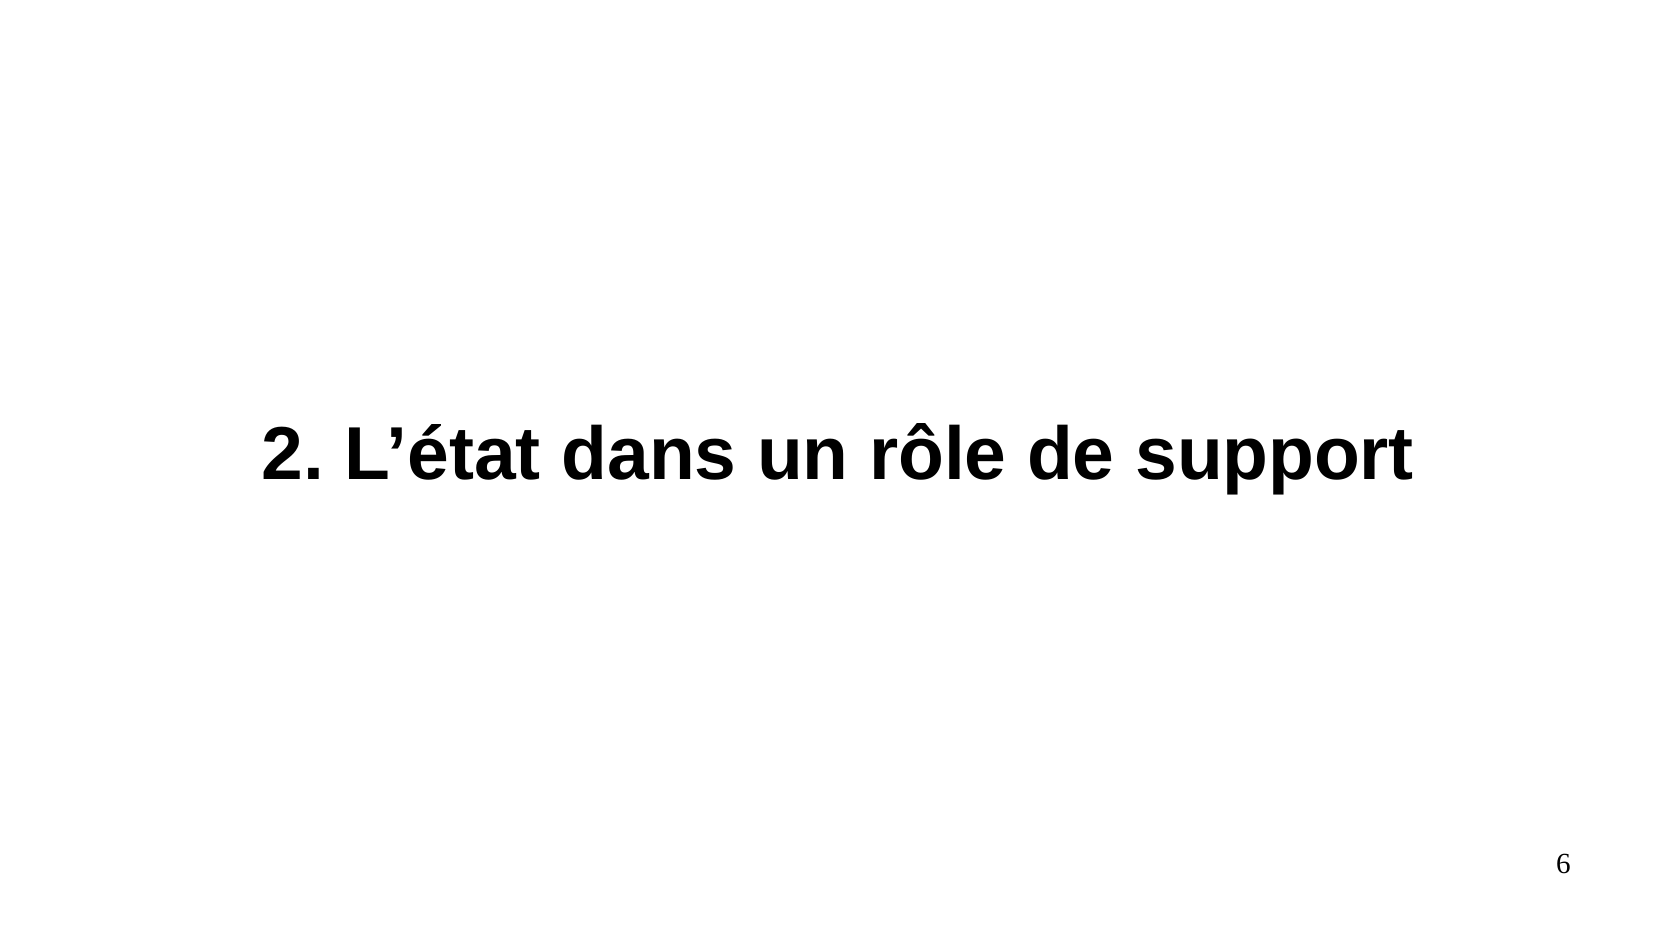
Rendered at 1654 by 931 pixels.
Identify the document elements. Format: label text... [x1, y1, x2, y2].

title 2. L’état dans un rôle de support [76, 376, 1565, 532]
